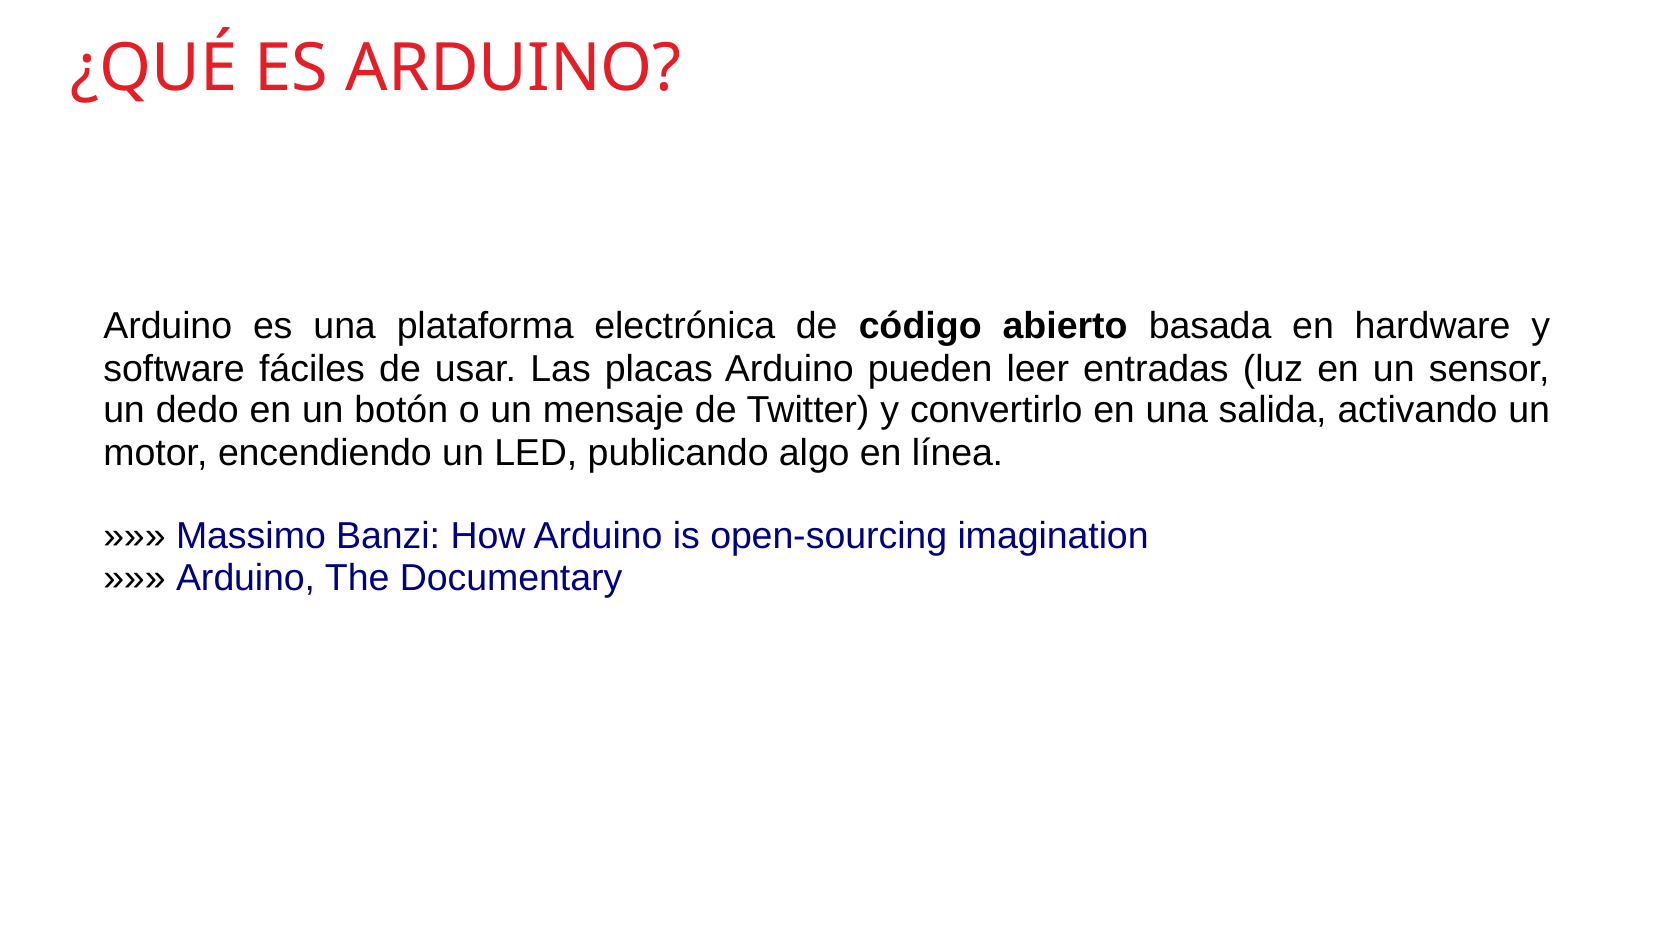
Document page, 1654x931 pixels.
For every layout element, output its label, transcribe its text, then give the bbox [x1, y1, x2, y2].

title ¿QUÉ ES ARDUINO? [70, 11, 1347, 118]
text_box Arduino es una plataforma electrónica de código abierto basada en hardware y software fáciles de usar. Las placas Arduino pueden leer entradas (luz en un sensor, un dedo en un botón o un mensaje de Twitter) y convertirlo en una salida, activando un motor, encendiendo un LED, publicando algo en línea. »»» Massimo Banzi: How Arduino is open-sourcing imagination »»» Arduino, The Documentary [88, 297, 1565, 633]
